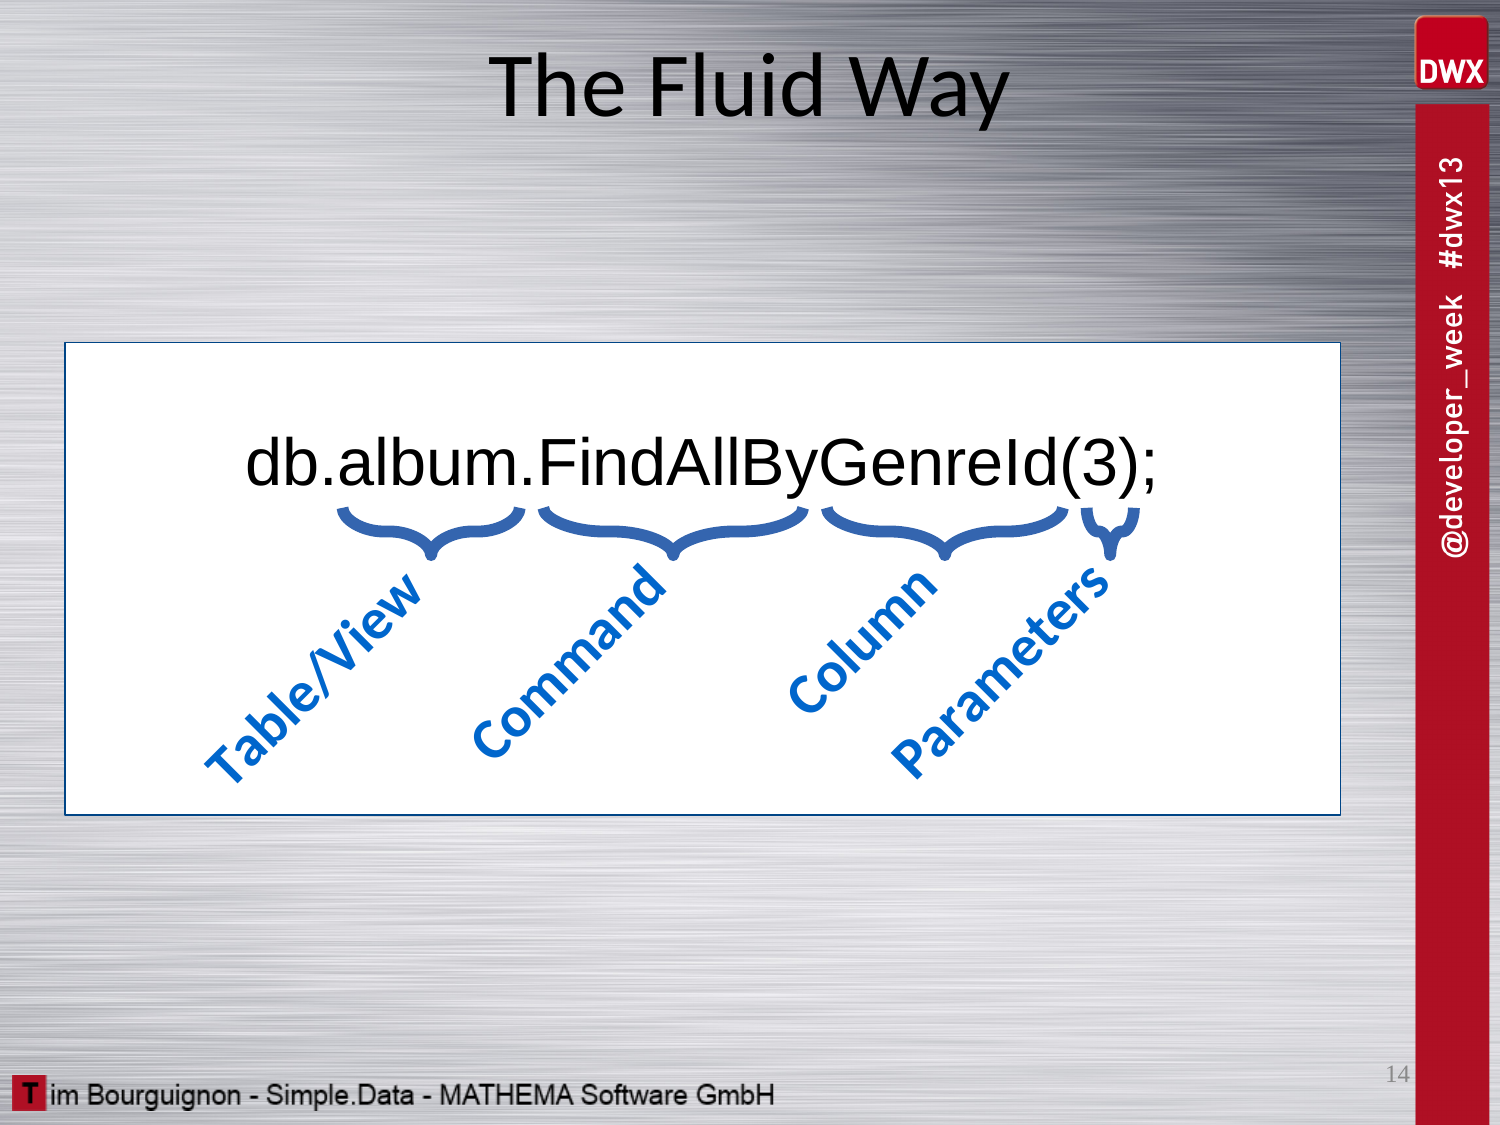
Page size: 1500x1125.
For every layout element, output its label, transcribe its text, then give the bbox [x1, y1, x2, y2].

title The Fluid Way [75, 0, 1426, 174]
text_box Parameters [858, 496, 1170, 807]
text_box Command [437, 478, 748, 789]
text_box db.album.FindAllByGenreId(3); [64, 342, 1341, 815]
picture [0, 0, 1500, 1125]
text_box Table/View [173, 504, 485, 815]
text_box Column [752, 433, 1063, 745]
